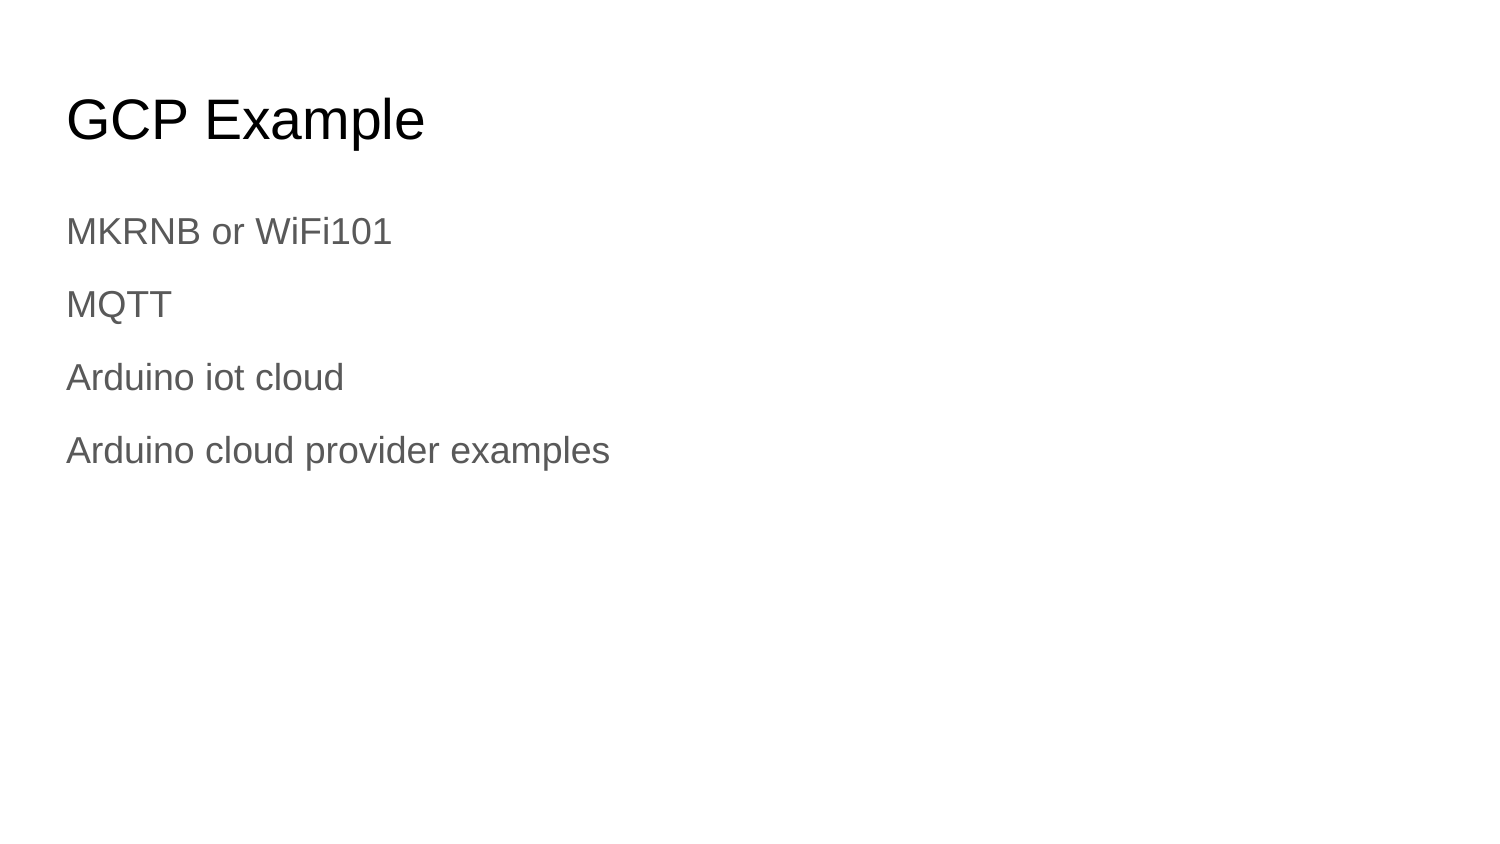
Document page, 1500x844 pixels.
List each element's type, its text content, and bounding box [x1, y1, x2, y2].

title GCP Example [51, 72, 1449, 167]
list MKRNB or WiFi101 MQTT Arduino iot cloud Arduino cloud provider examples [51, 189, 1449, 750]
